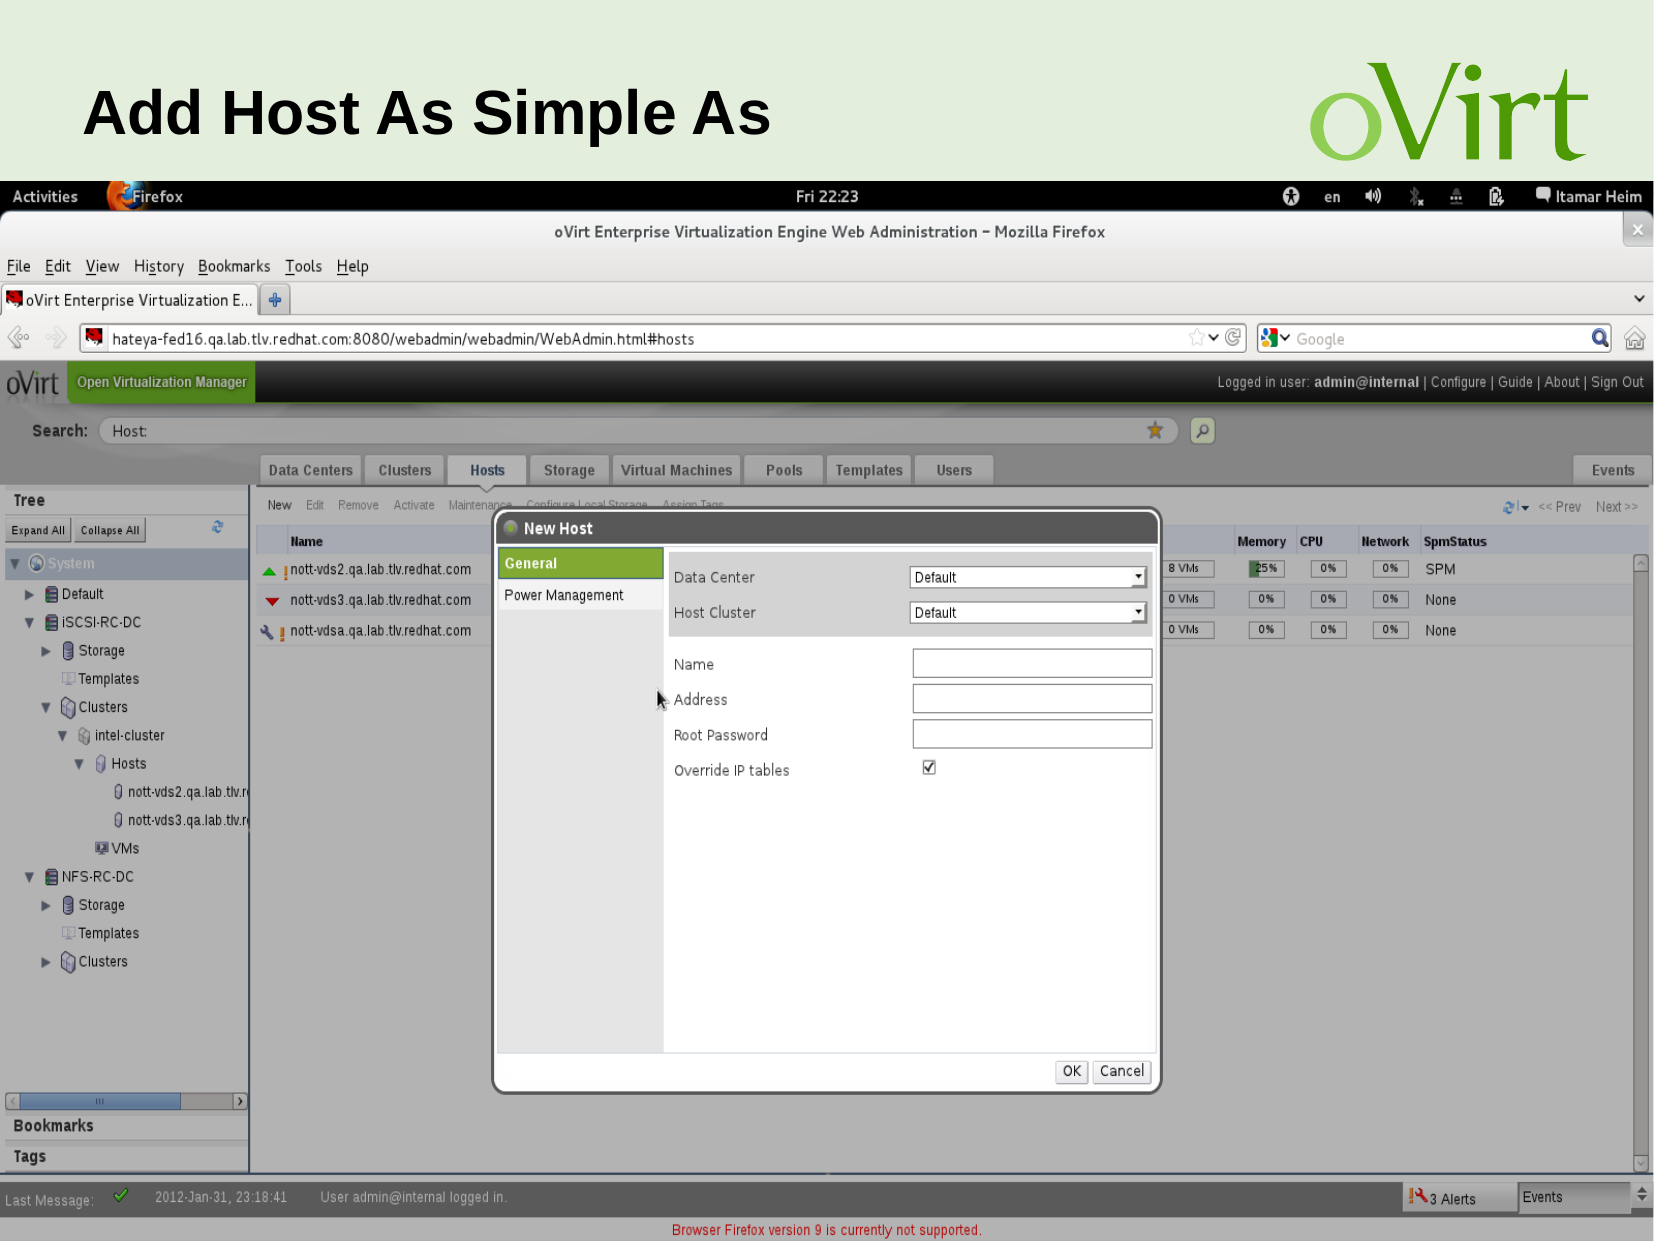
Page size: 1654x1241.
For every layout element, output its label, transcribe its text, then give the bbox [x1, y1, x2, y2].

title Add Host As Simple As [82, 37, 1571, 181]
picture [0, 181, 1654, 1241]
